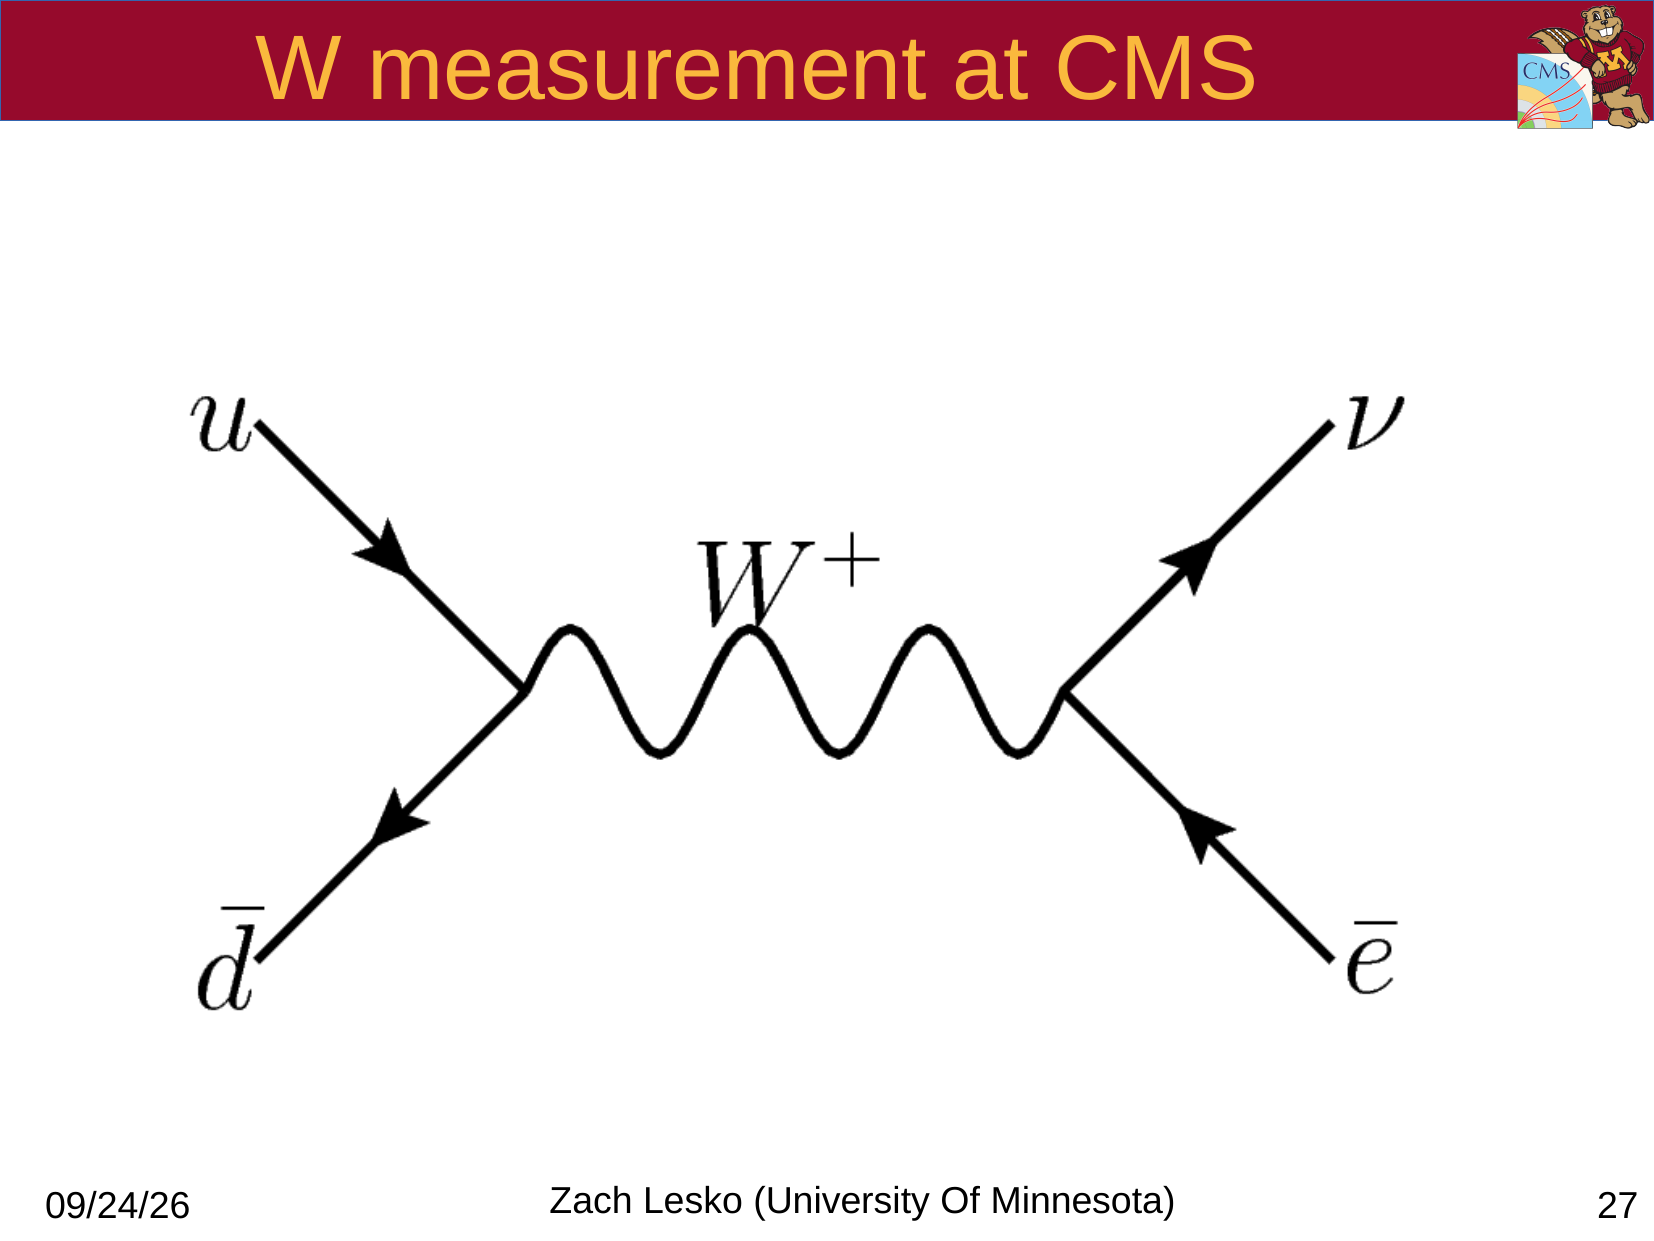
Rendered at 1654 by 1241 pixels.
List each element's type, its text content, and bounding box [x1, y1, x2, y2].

picture [1515, 0, 1652, 135]
picture [171, 374, 1411, 1021]
title W measurement at CMS [0, 15, 1516, 121]
